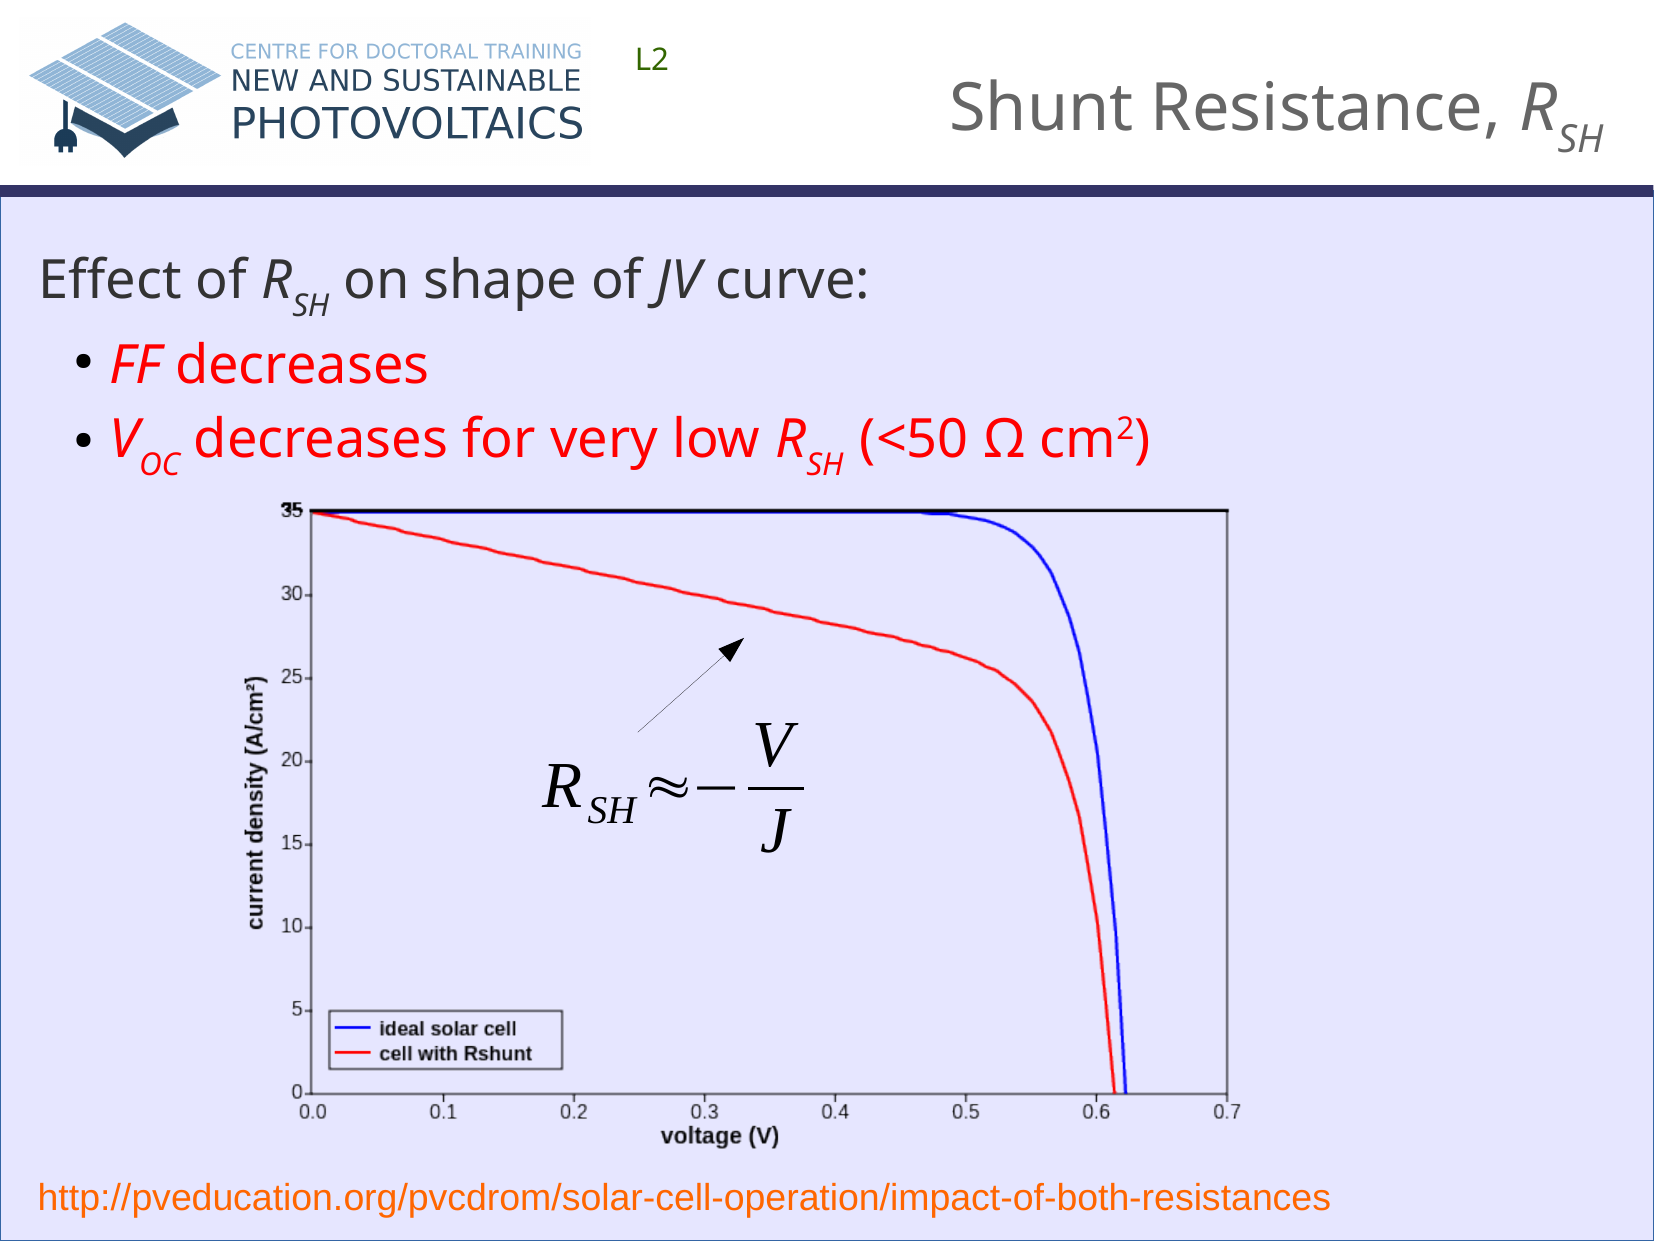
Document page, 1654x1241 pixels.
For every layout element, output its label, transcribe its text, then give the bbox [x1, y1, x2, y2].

text_box Shunt Resistance, RSH [708, 51, 1619, 159]
picture [19, 17, 591, 166]
text_box L2 [620, 29, 880, 80]
text_box [0, 197, 1654, 1241]
text_box http://pveducation.org/pvcdrom/solar-cell-operation/impact-of-both-resistances [23, 1169, 1347, 1227]
picture [230, 496, 1294, 1169]
text_box Effect of RSH on shape of JV curve: FF decreases VOC decreases for very low RSH (<50 Ω cm2) [23, 232, 1607, 623]
chart [521, 708, 823, 866]
